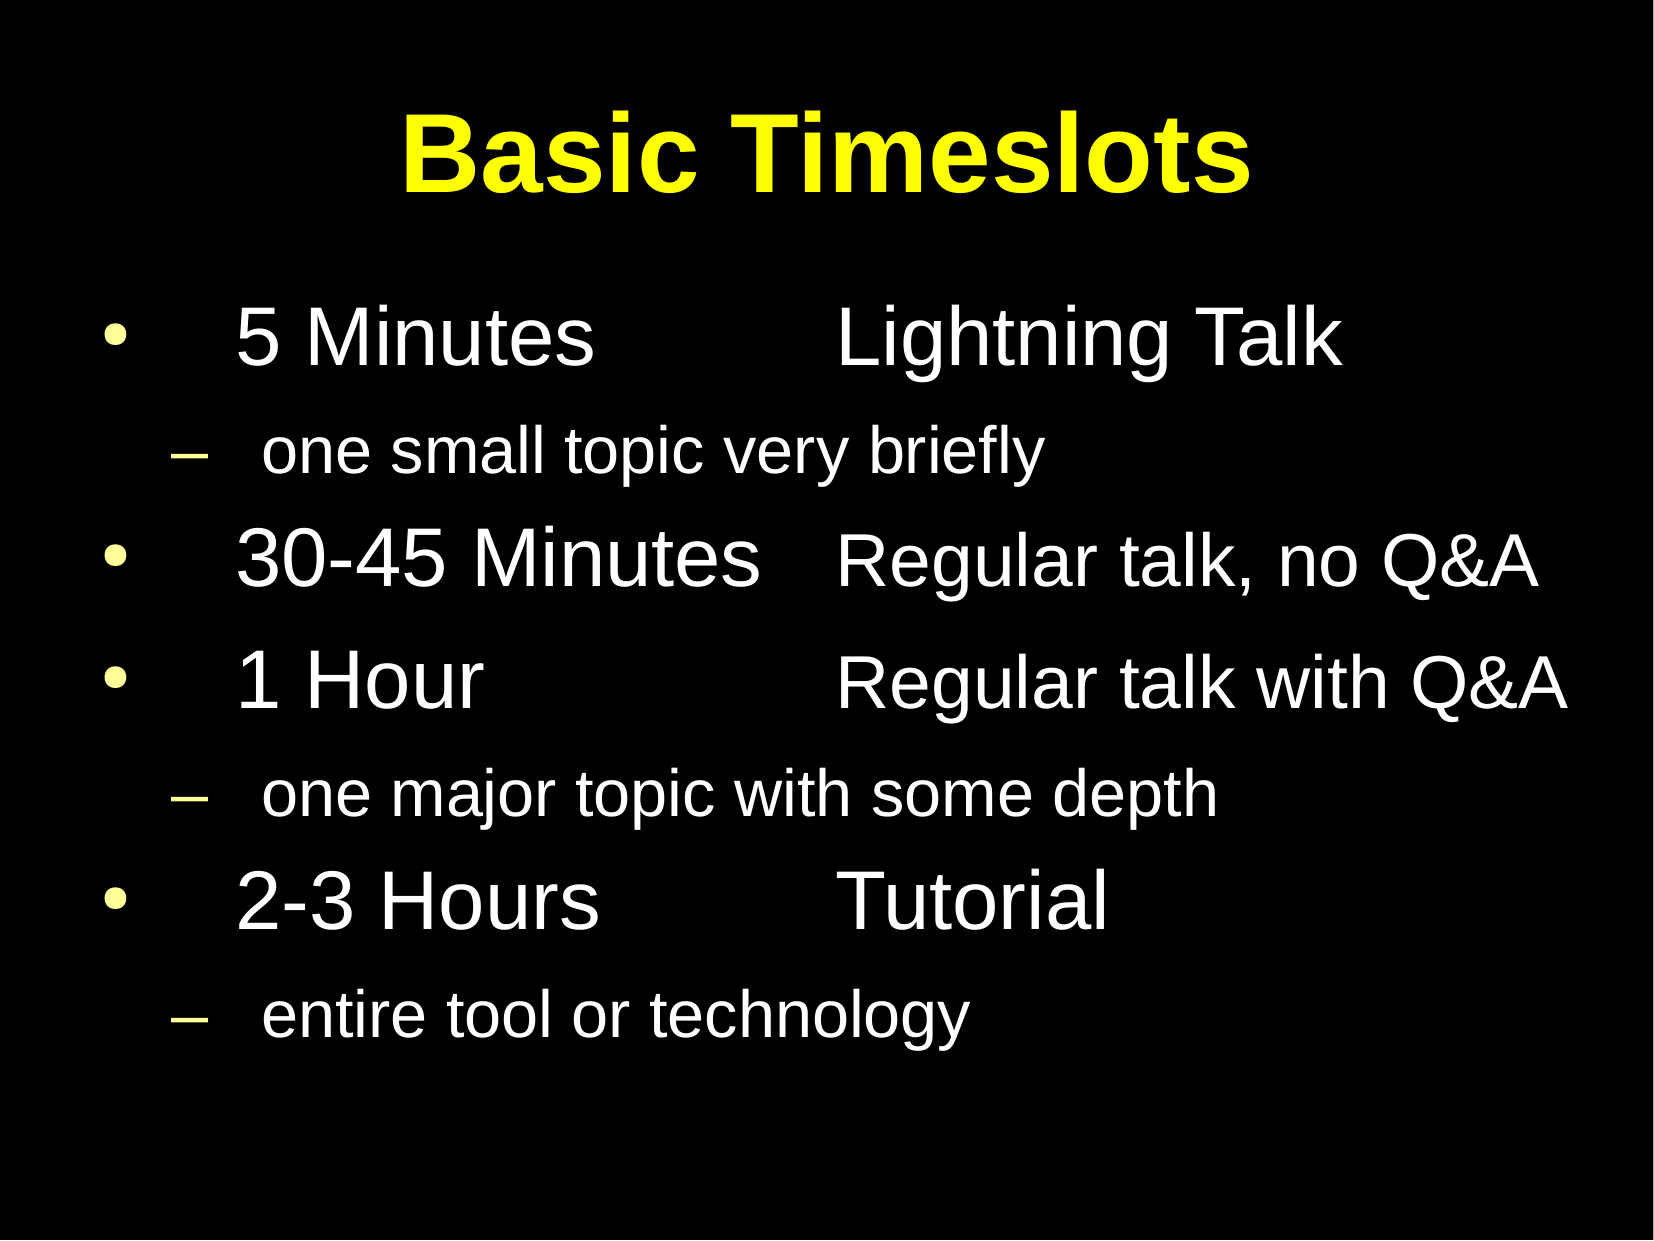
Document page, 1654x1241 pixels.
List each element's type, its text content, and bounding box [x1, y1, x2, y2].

title Basic Timeslots [82, 49, 1571, 257]
list 5 Minutes Lightning Talk one small topic very briefly 30-45 Minutes Regular talk, no Q&A 1 Hour Regular talk with Q&A one major topic with some depth 2-3 Hours Tutorial entire tool or technology [82, 290, 1571, 1109]
